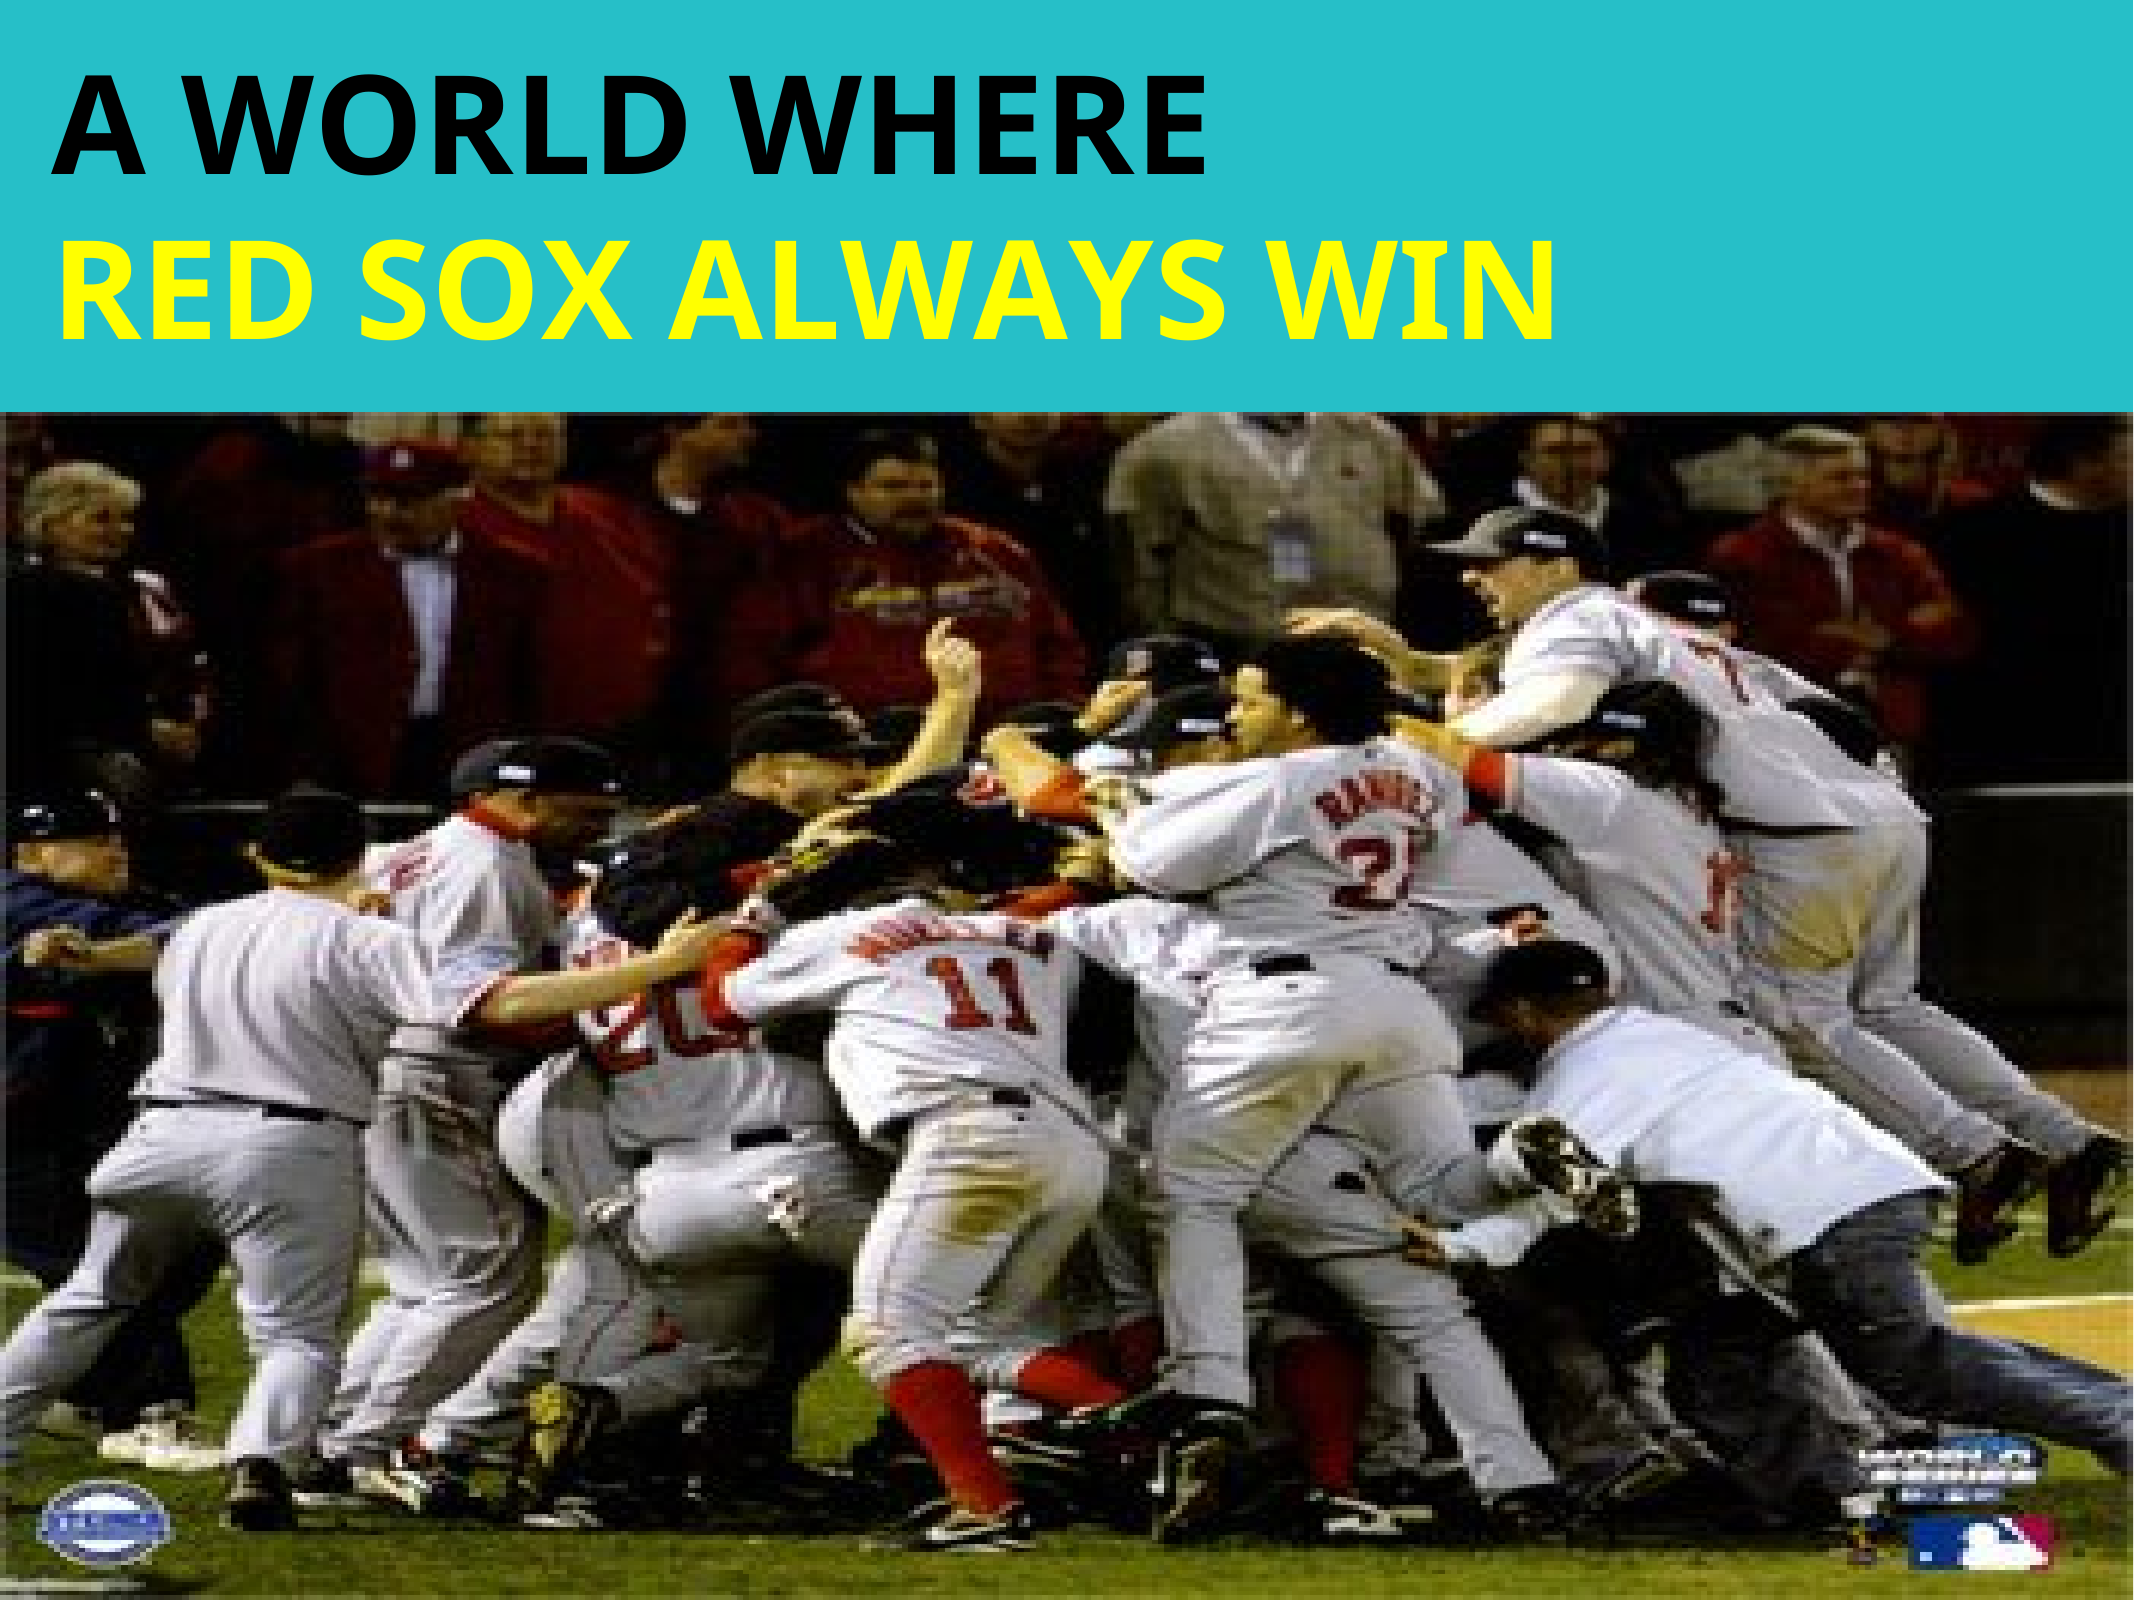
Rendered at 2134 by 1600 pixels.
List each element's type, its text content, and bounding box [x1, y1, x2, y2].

picture [0, 412, 2134, 1600]
text_box A WORLD WHERE RED SOX ALWAYS WIN [41, 37, 2134, 412]
